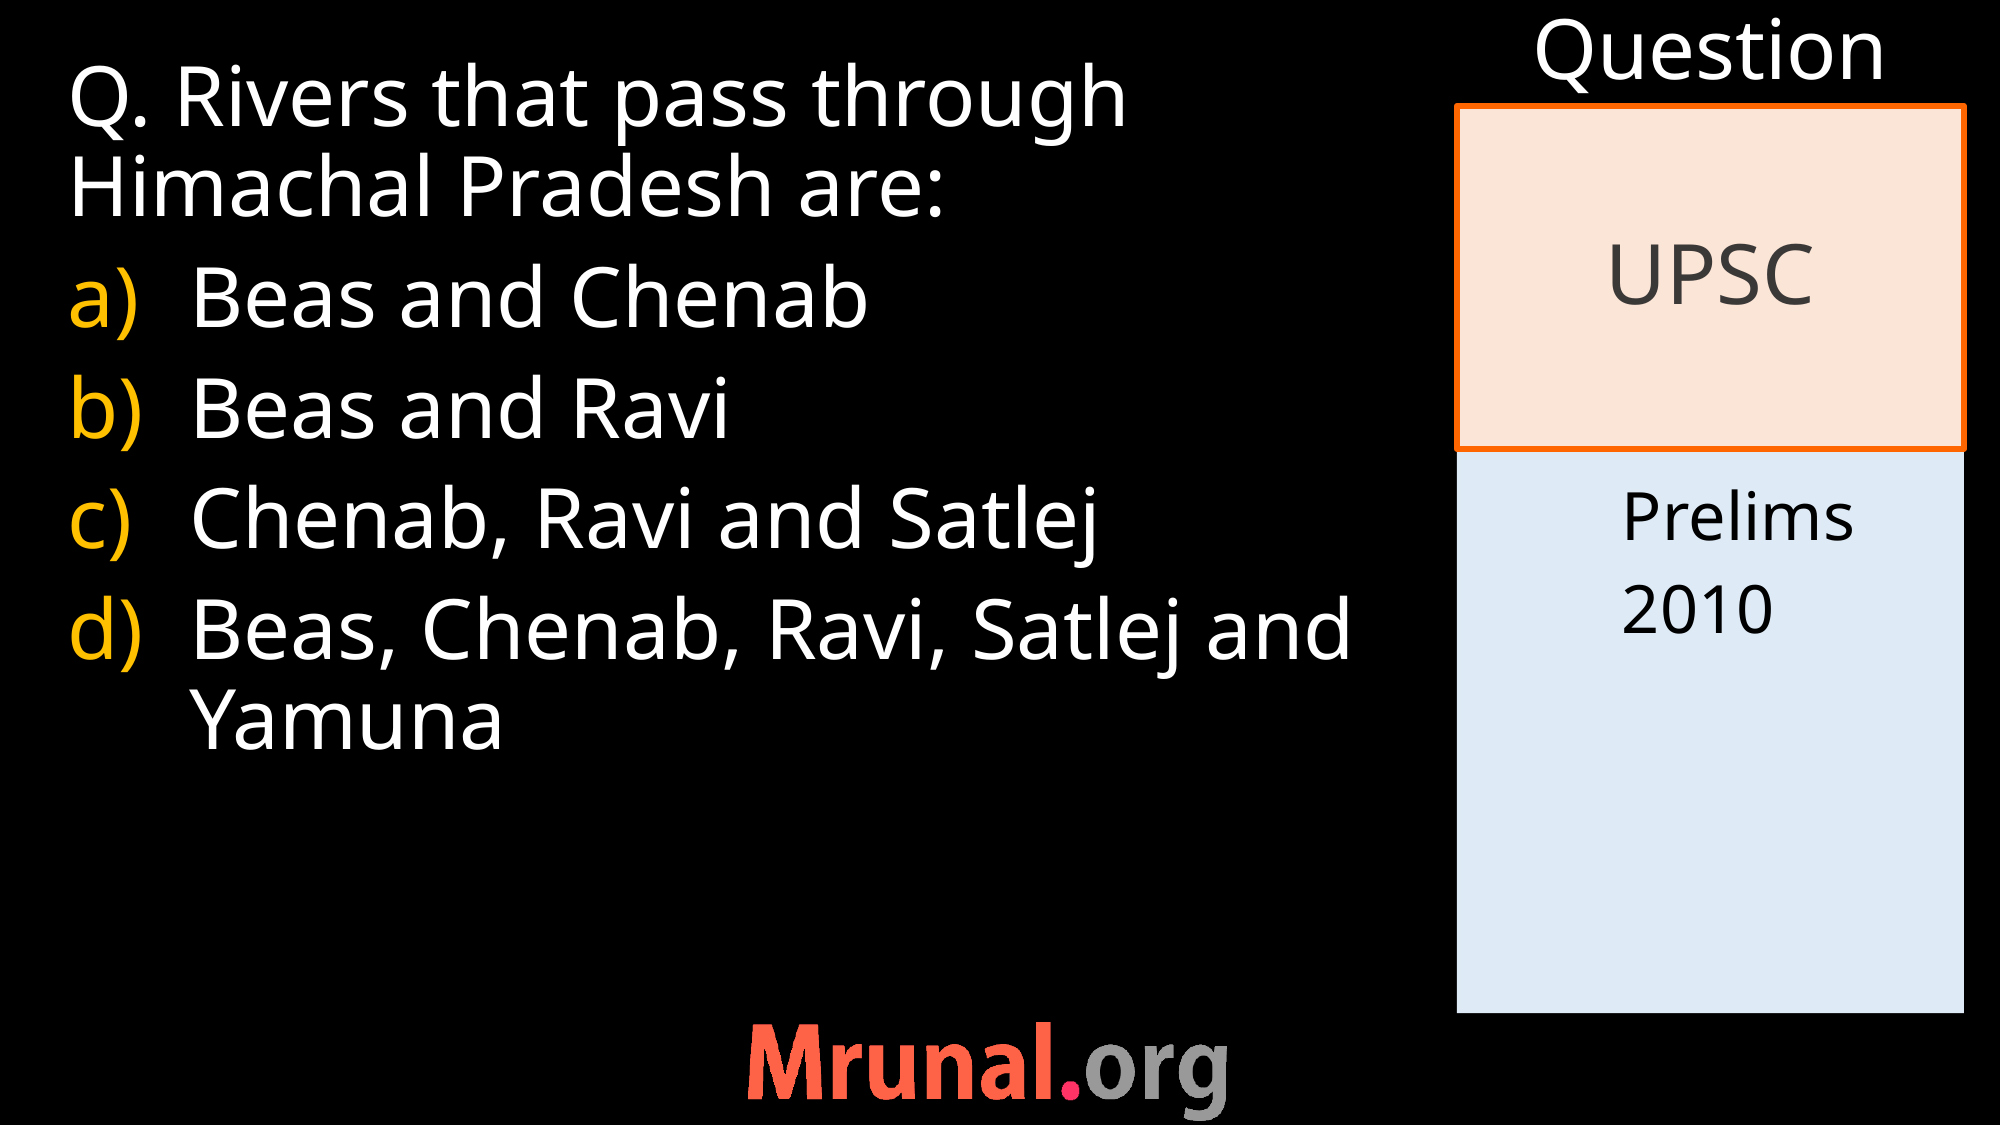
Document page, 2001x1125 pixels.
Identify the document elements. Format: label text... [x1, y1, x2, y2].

title UPSC [1456, 106, 1964, 449]
list Q. Rivers that pass through Himachal Pradesh are: Beas and Chenab Beas and Ravi Chenab, Ravi and Satlej Beas, Chenab, Ravi, Satlej and Yamuna [52, 47, 1447, 1014]
list Prelims 2010 [1456, 452, 1964, 1014]
list Question [1457, 0, 1964, 106]
picture [741, 1014, 1230, 1125]
